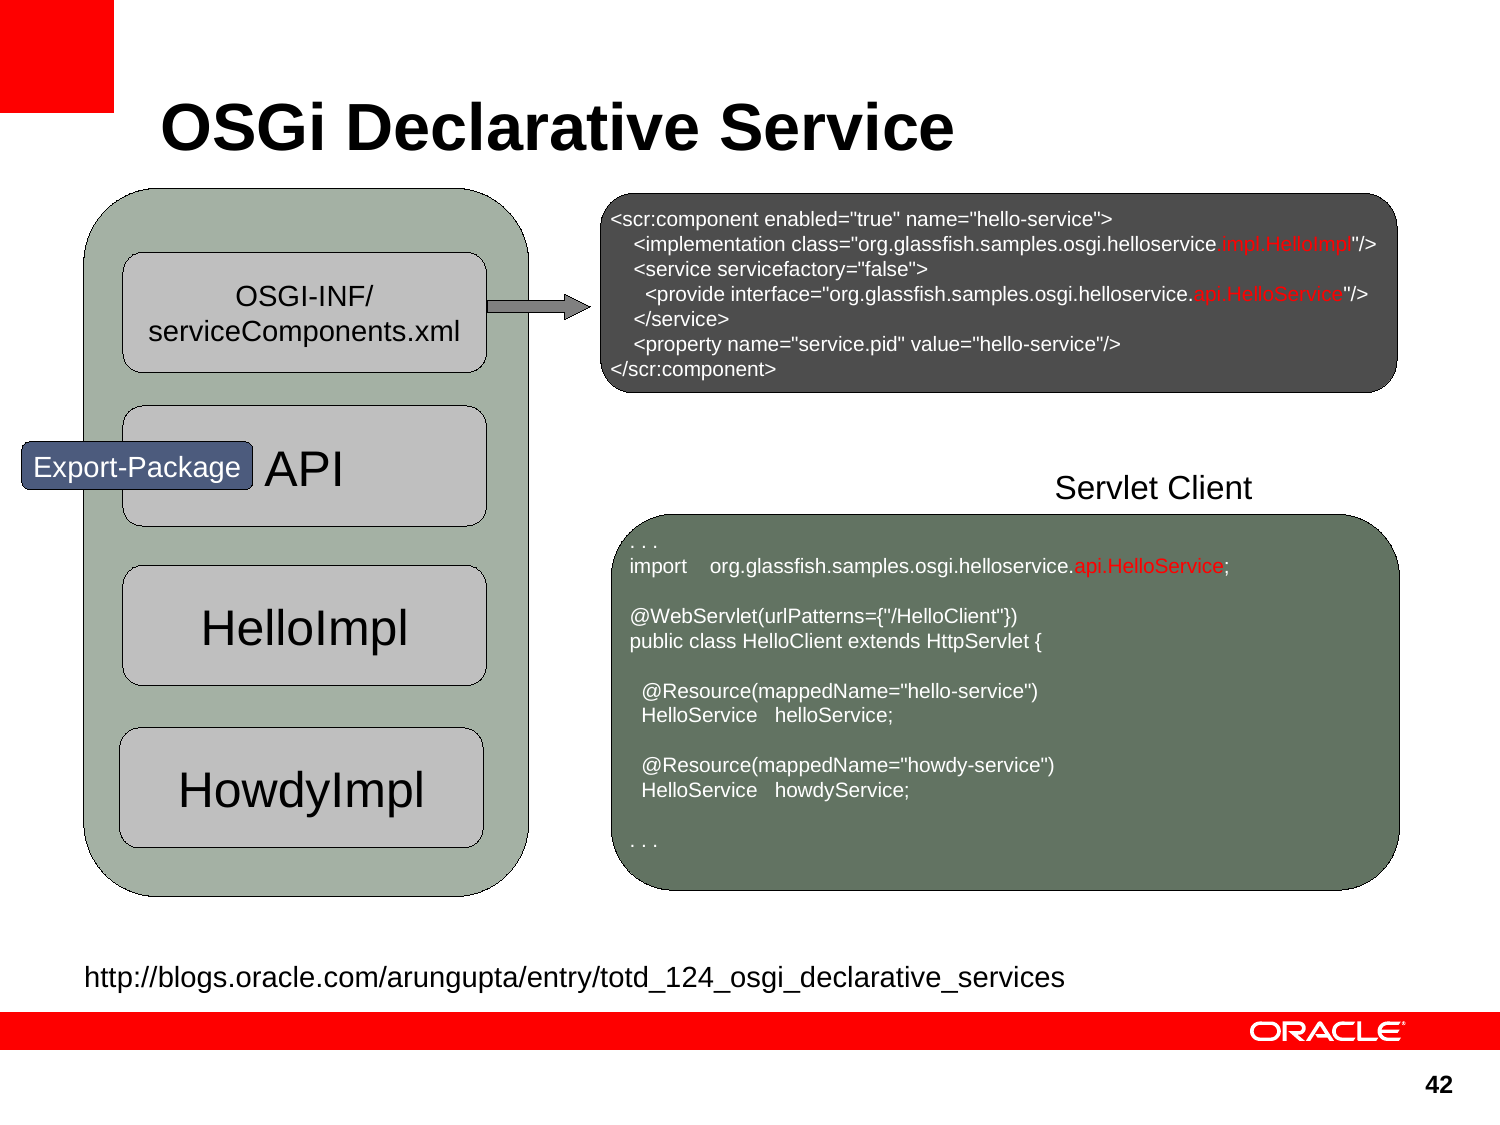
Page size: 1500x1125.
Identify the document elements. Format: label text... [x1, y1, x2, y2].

text_box HelloImpl [122, 565, 487, 686]
text_box . . . import org.glassfish.samples.osgi.helloservice.api.HelloService; @WebServlet(urlPatterns={"/HelloClient"}) public class HelloClient extends HttpServlet { @Resource(mappedName="hello-service") HelloService helloService; @Resource(mappedName="howdy-service") HelloService howdyService; . . . [611, 514, 1400, 891]
text_box OSGI-INF/ serviceComponents.xml [122, 252, 487, 373]
text_box HowdyImpl [119, 727, 484, 848]
text_box <scr:component enabled="true" name="hello-service"> <implementation class="org.glassfish.samples.osgi.helloservice.impl.HelloImpl"/> <service servicefactory="false"> <provide interface="org.glassfish.samples.osgi.helloservice.api.HelloService"/> </service> <property name="service.pid" value="hello-service"/> </scr:component> [600, 206, 1398, 393]
text_box Servlet Client [1054, 465, 1254, 506]
text_box API [122, 405, 487, 527]
text_box [83, 189, 591, 897]
picture [0, 0, 114, 113]
picture [0, 1012, 1500, 1050]
text_box http://blogs.oracle.com/arungupta/entry/totd_124_osgi_declarative_services [84, 958, 1066, 994]
title OSGi Declarative Service [145, 42, 1390, 213]
text_box Export-Package [21, 441, 253, 490]
